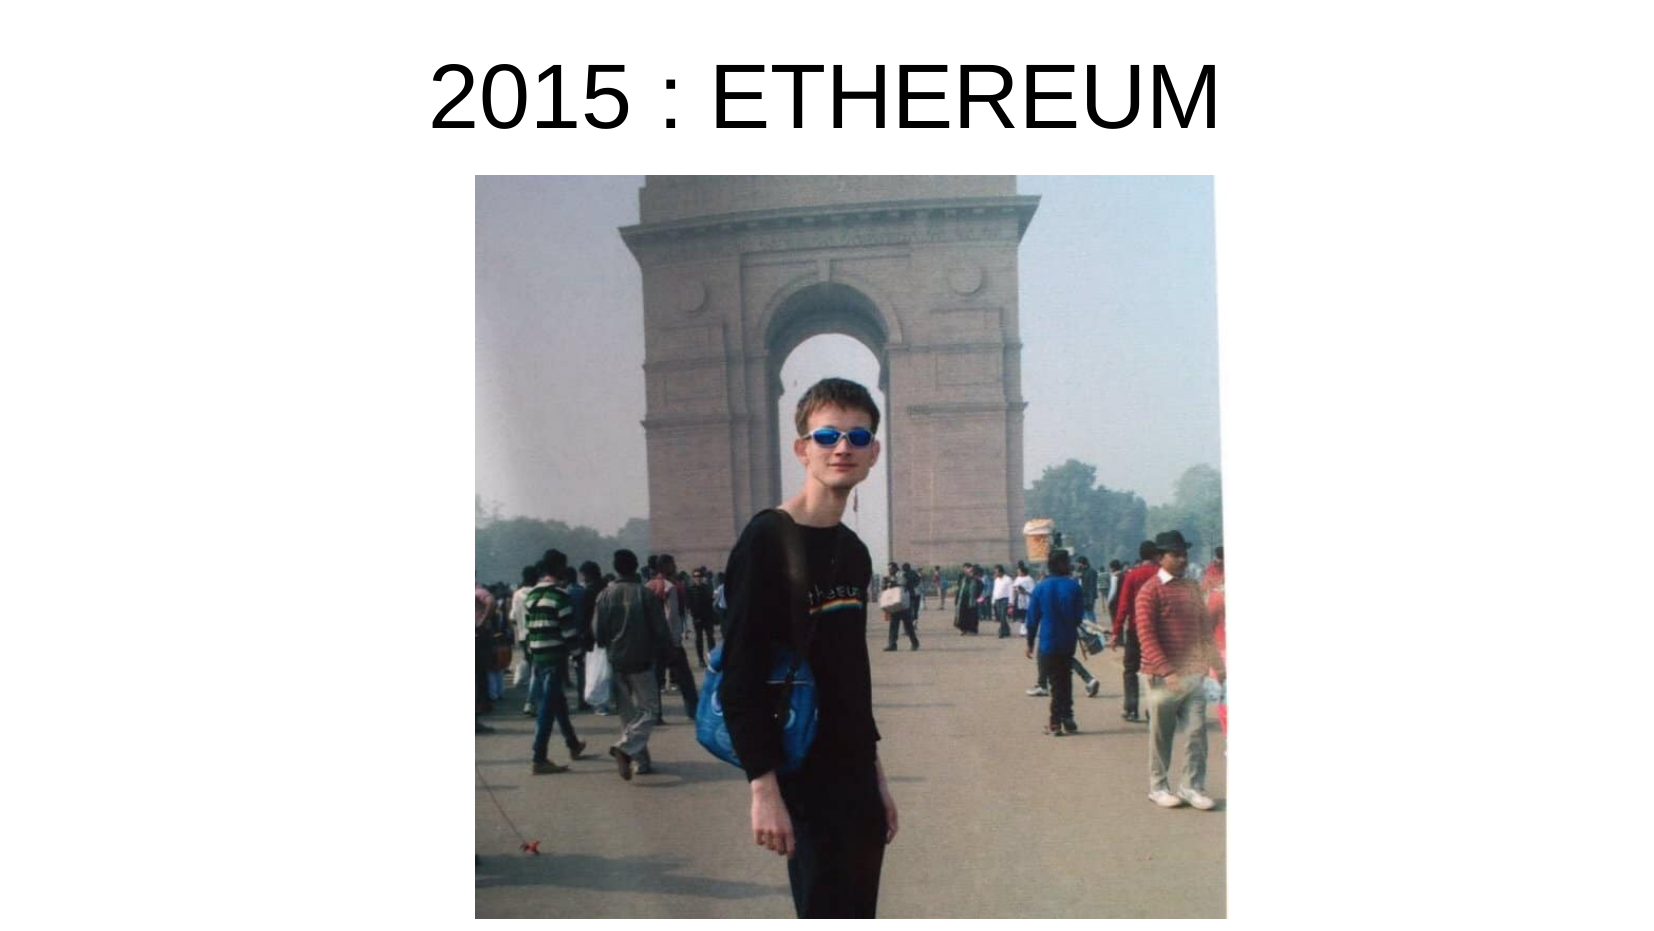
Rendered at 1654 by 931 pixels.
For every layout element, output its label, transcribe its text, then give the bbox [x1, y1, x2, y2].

picture [475, 175, 1229, 919]
title 2015 : ETHEREUM [82, 19, 1571, 175]
